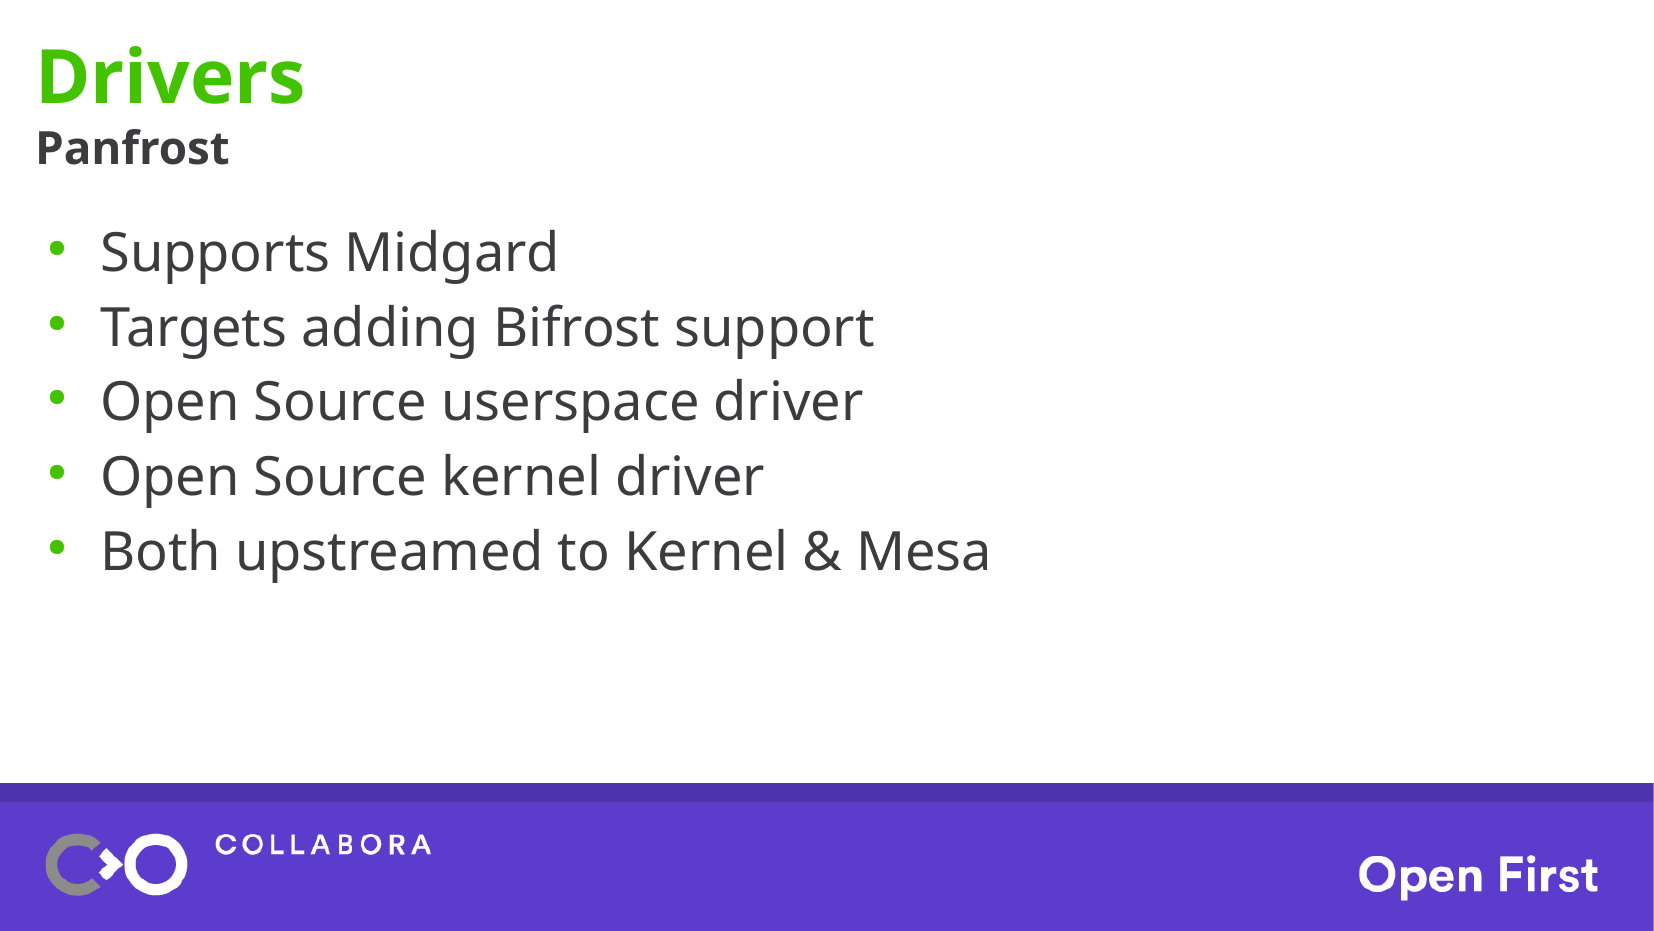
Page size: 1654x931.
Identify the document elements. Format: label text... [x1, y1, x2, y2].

picture [0, 0, 1654, 931]
title Drivers Panfrost [35, 28, 1608, 193]
list Supports Midgard Targets adding Bifrost support Open Source userspace driver Open Source kernel driver Both upstreamed to Kernel & Mesa [29, 207, 1602, 851]
